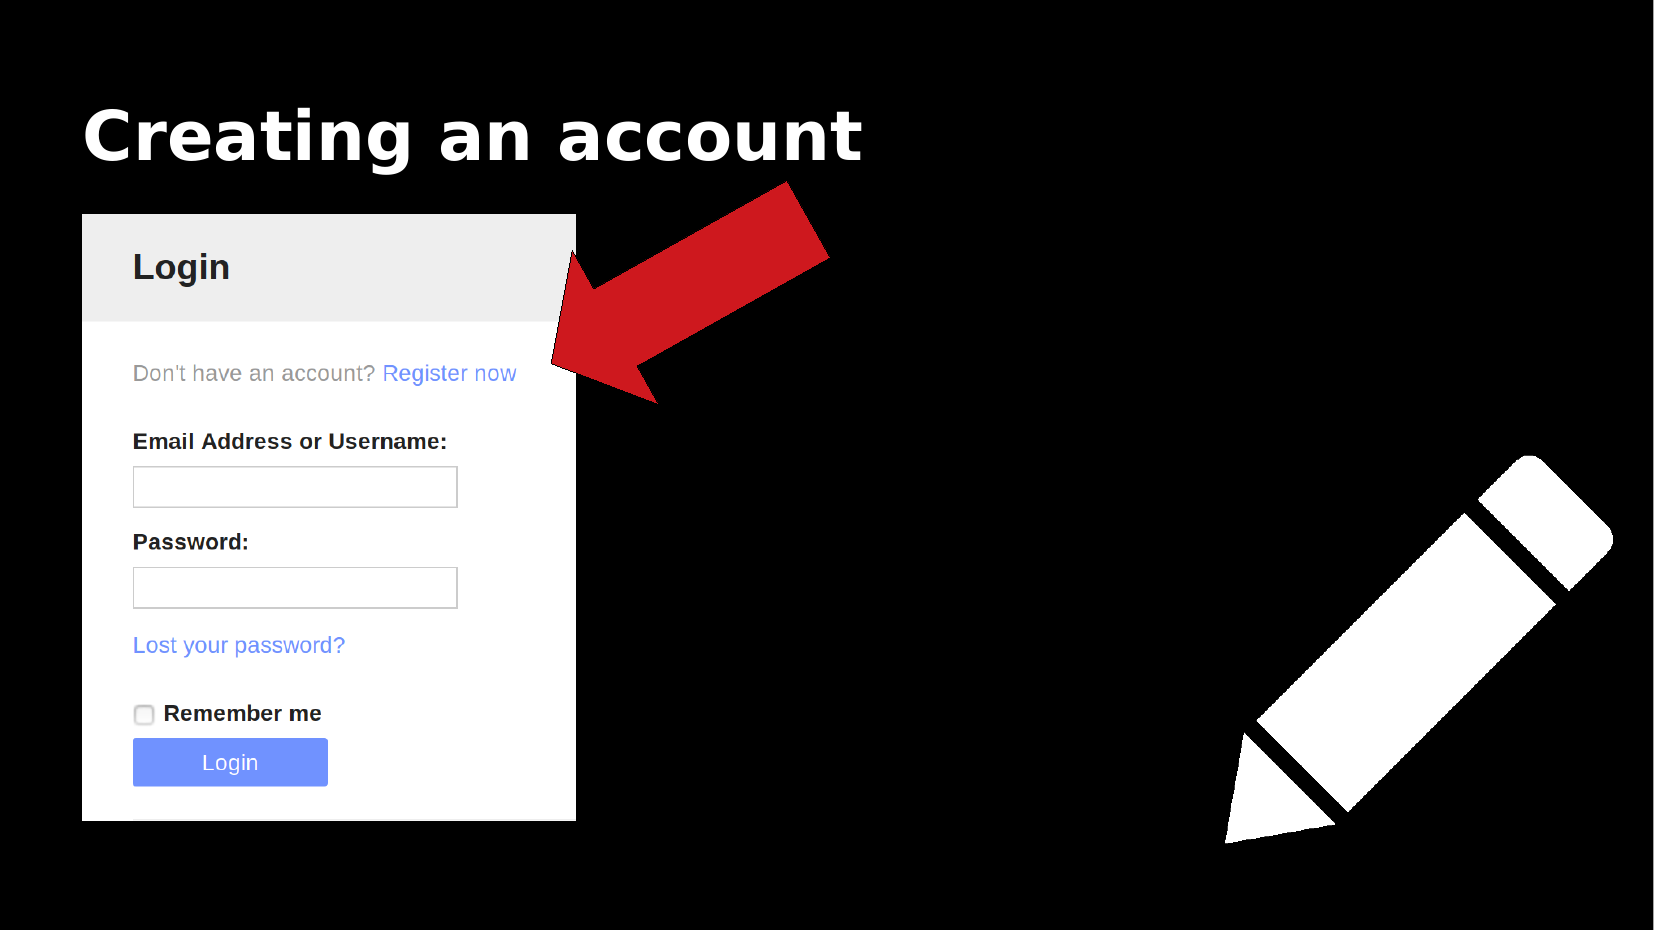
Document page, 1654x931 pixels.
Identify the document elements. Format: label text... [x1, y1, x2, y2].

picture [82, 214, 576, 821]
picture [1216, 448, 1619, 851]
text_box [551, 180, 831, 405]
title Creating an account [82, 59, 1571, 215]
